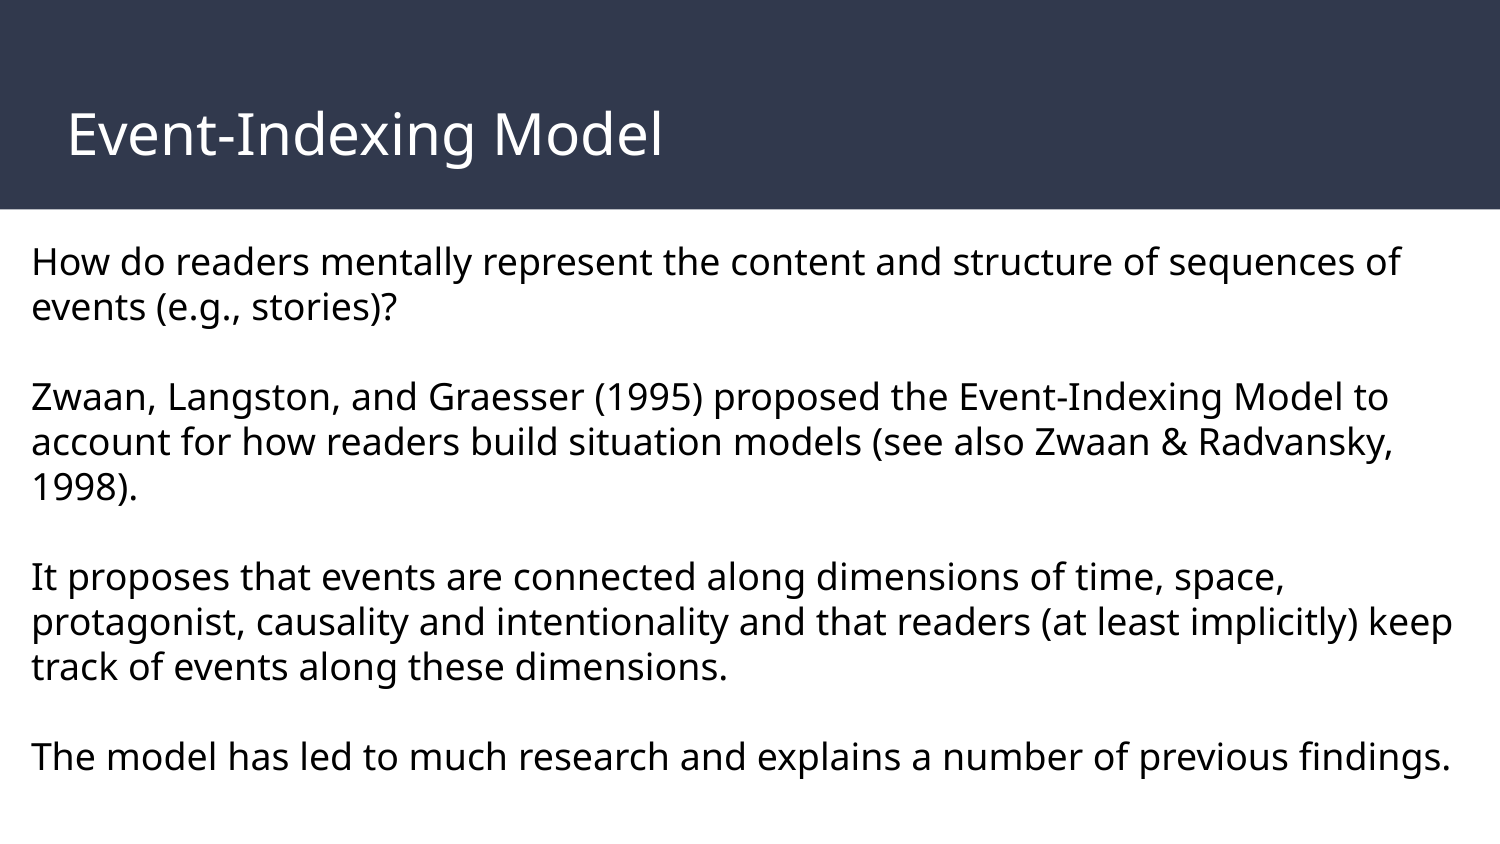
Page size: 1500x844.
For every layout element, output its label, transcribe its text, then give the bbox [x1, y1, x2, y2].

title Event-Indexing Model [51, 82, 1449, 185]
text_box How do readers mentally represent the content and structure of sequences of events (e.g., stories)? Zwaan, Langston, and Graesser (1995) proposed the Event-Indexing Model to account for how readers build situation models (see also Zwaan & Radvansky, 1998). It proposes that events are connected along dimensions of time, space, protagonist, causality and intentionality and that readers (at least implicitly) keep track of events along these dimensions. The model has led to much research and explains a number of previous findings. [16, 223, 1484, 828]
